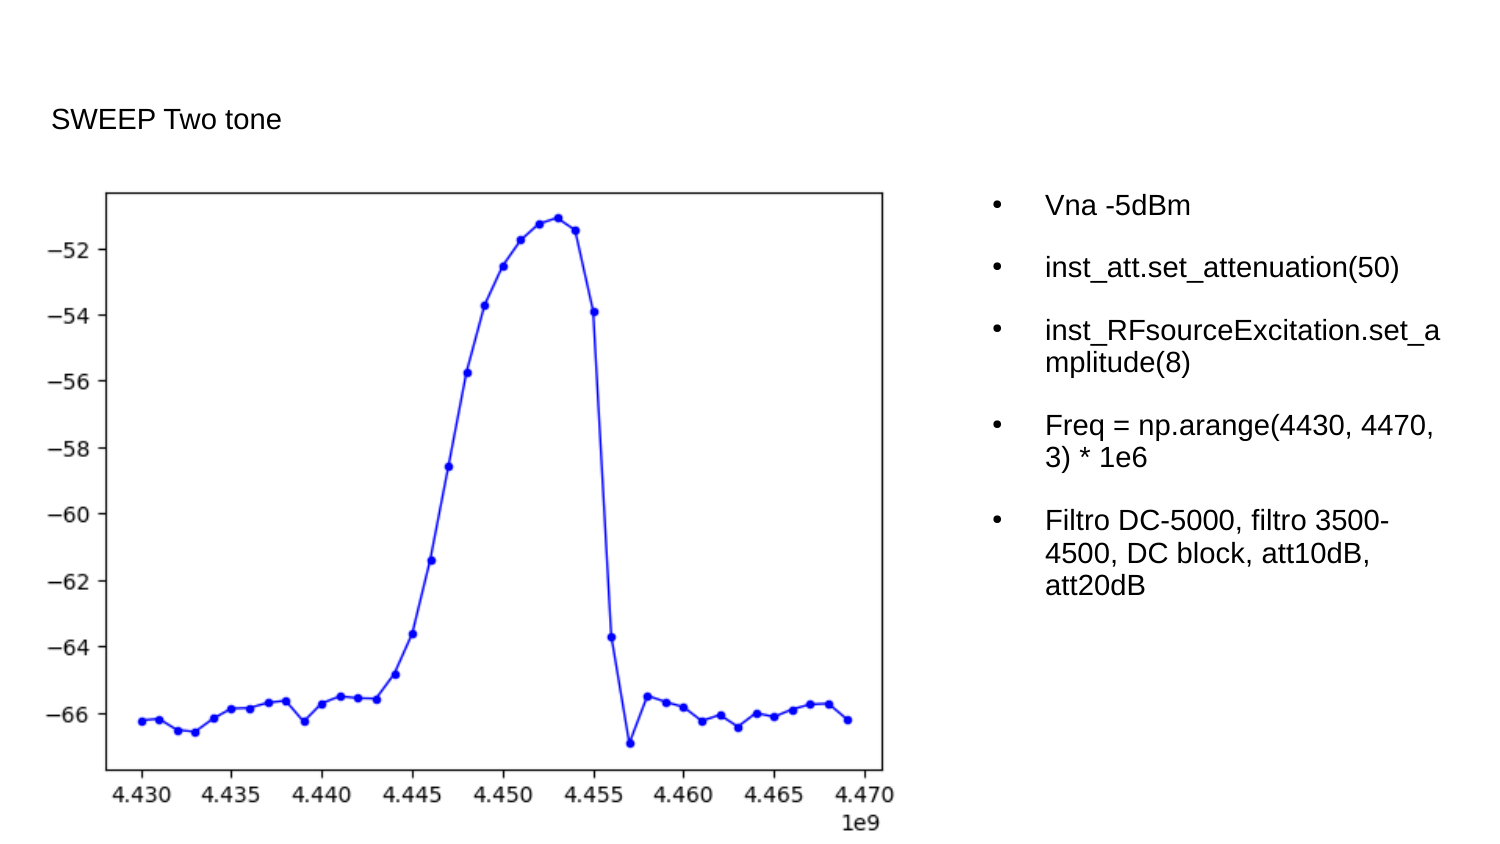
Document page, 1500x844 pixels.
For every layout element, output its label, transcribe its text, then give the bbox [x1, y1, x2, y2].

picture [29, 177, 910, 844]
title SWEEP Two tone [51, 72, 1449, 167]
list Vna -5dBm inst_att.set_attenuation(50) inst_RFsourceExcitation.set_amplitude(8) Freq = np.arange(4430, 4470, 3) * 1e6 Filtro DC-5000, filtro 3500-4500, DC block, att10dB, att20dB [974, 189, 1449, 750]
